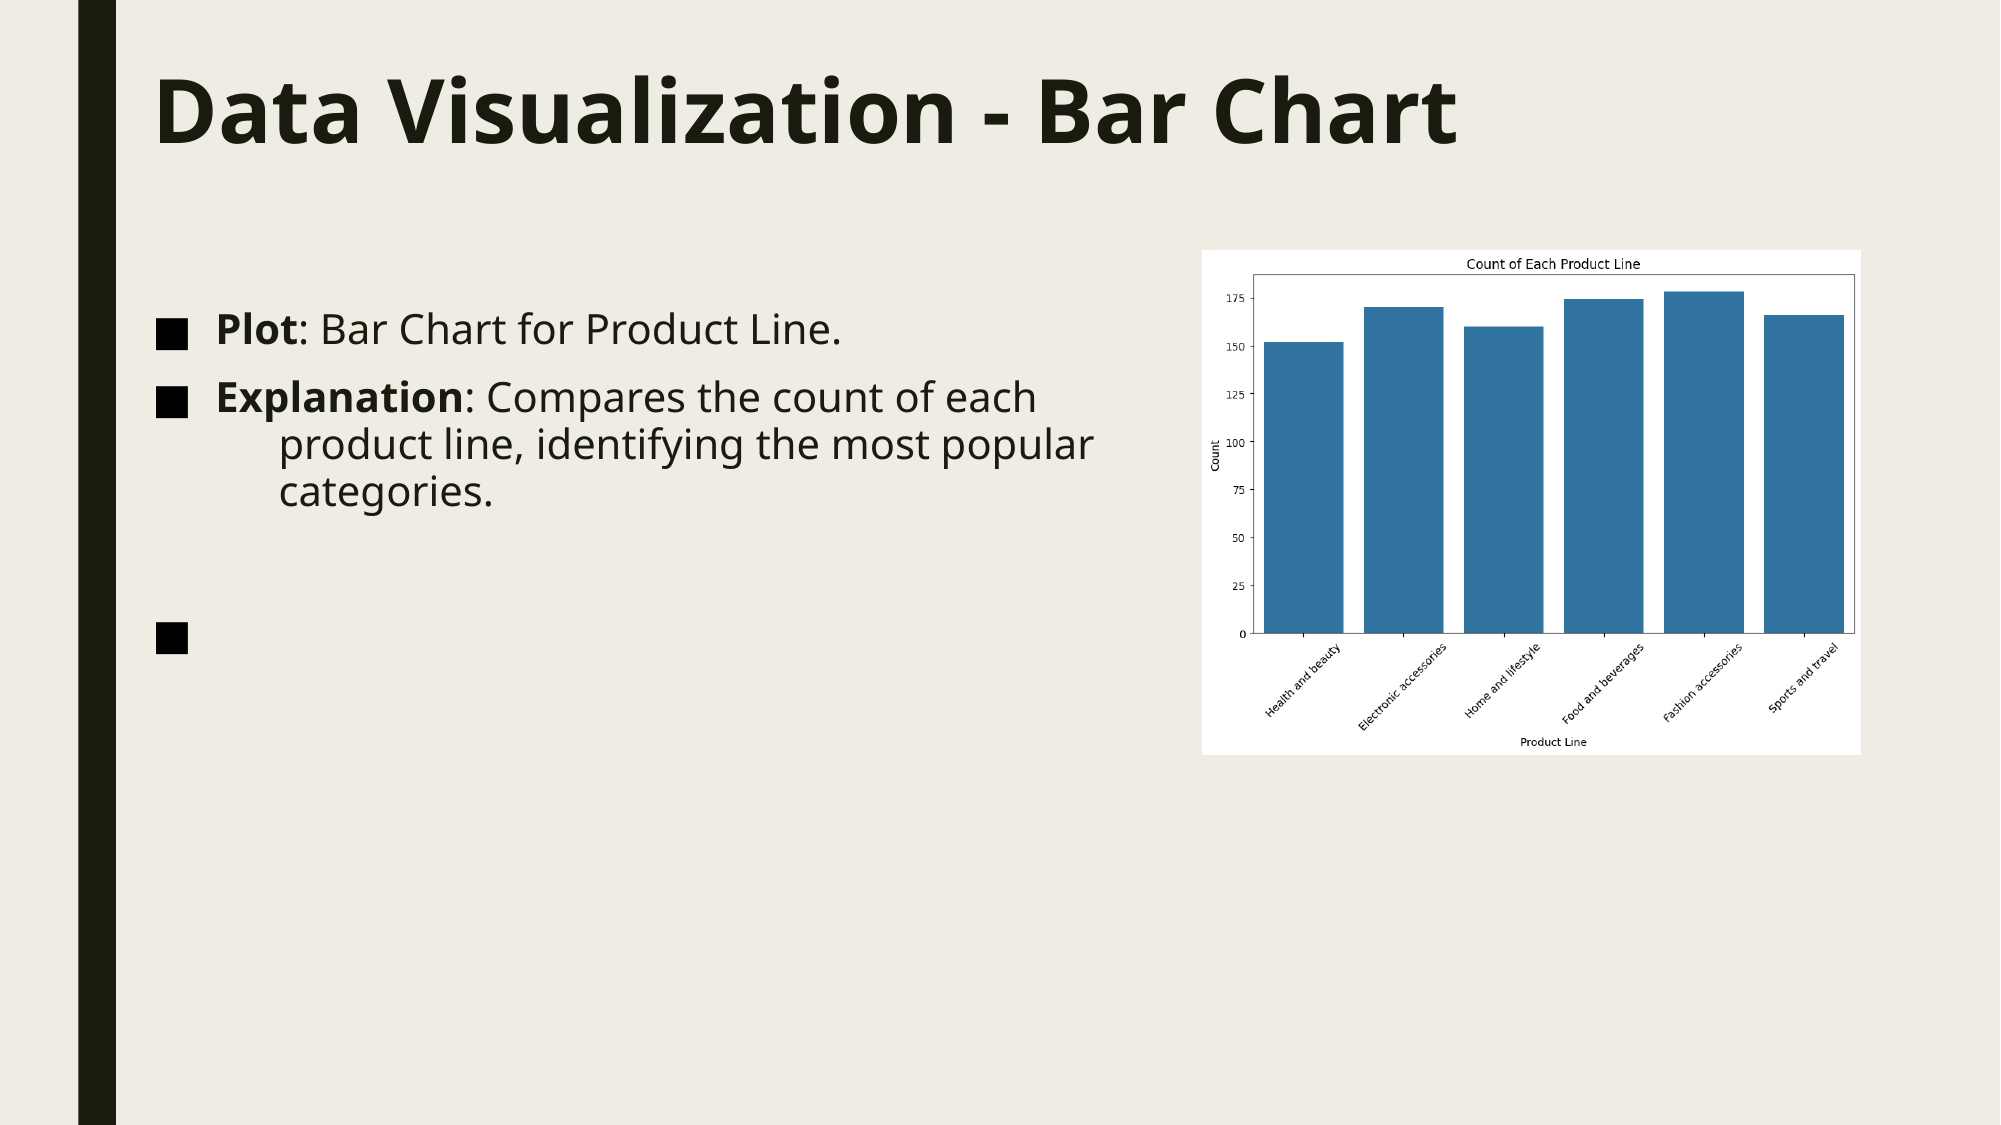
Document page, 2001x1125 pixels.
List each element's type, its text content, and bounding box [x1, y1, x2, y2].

picture [1202, 250, 1861, 755]
title Data Visualization - Bar Chart [137, 59, 1863, 278]
list Plot: Bar Chart for Product Line. Explanation: Compares the count of each product line, identifying the most popular categories. [137, 299, 1203, 1014]
